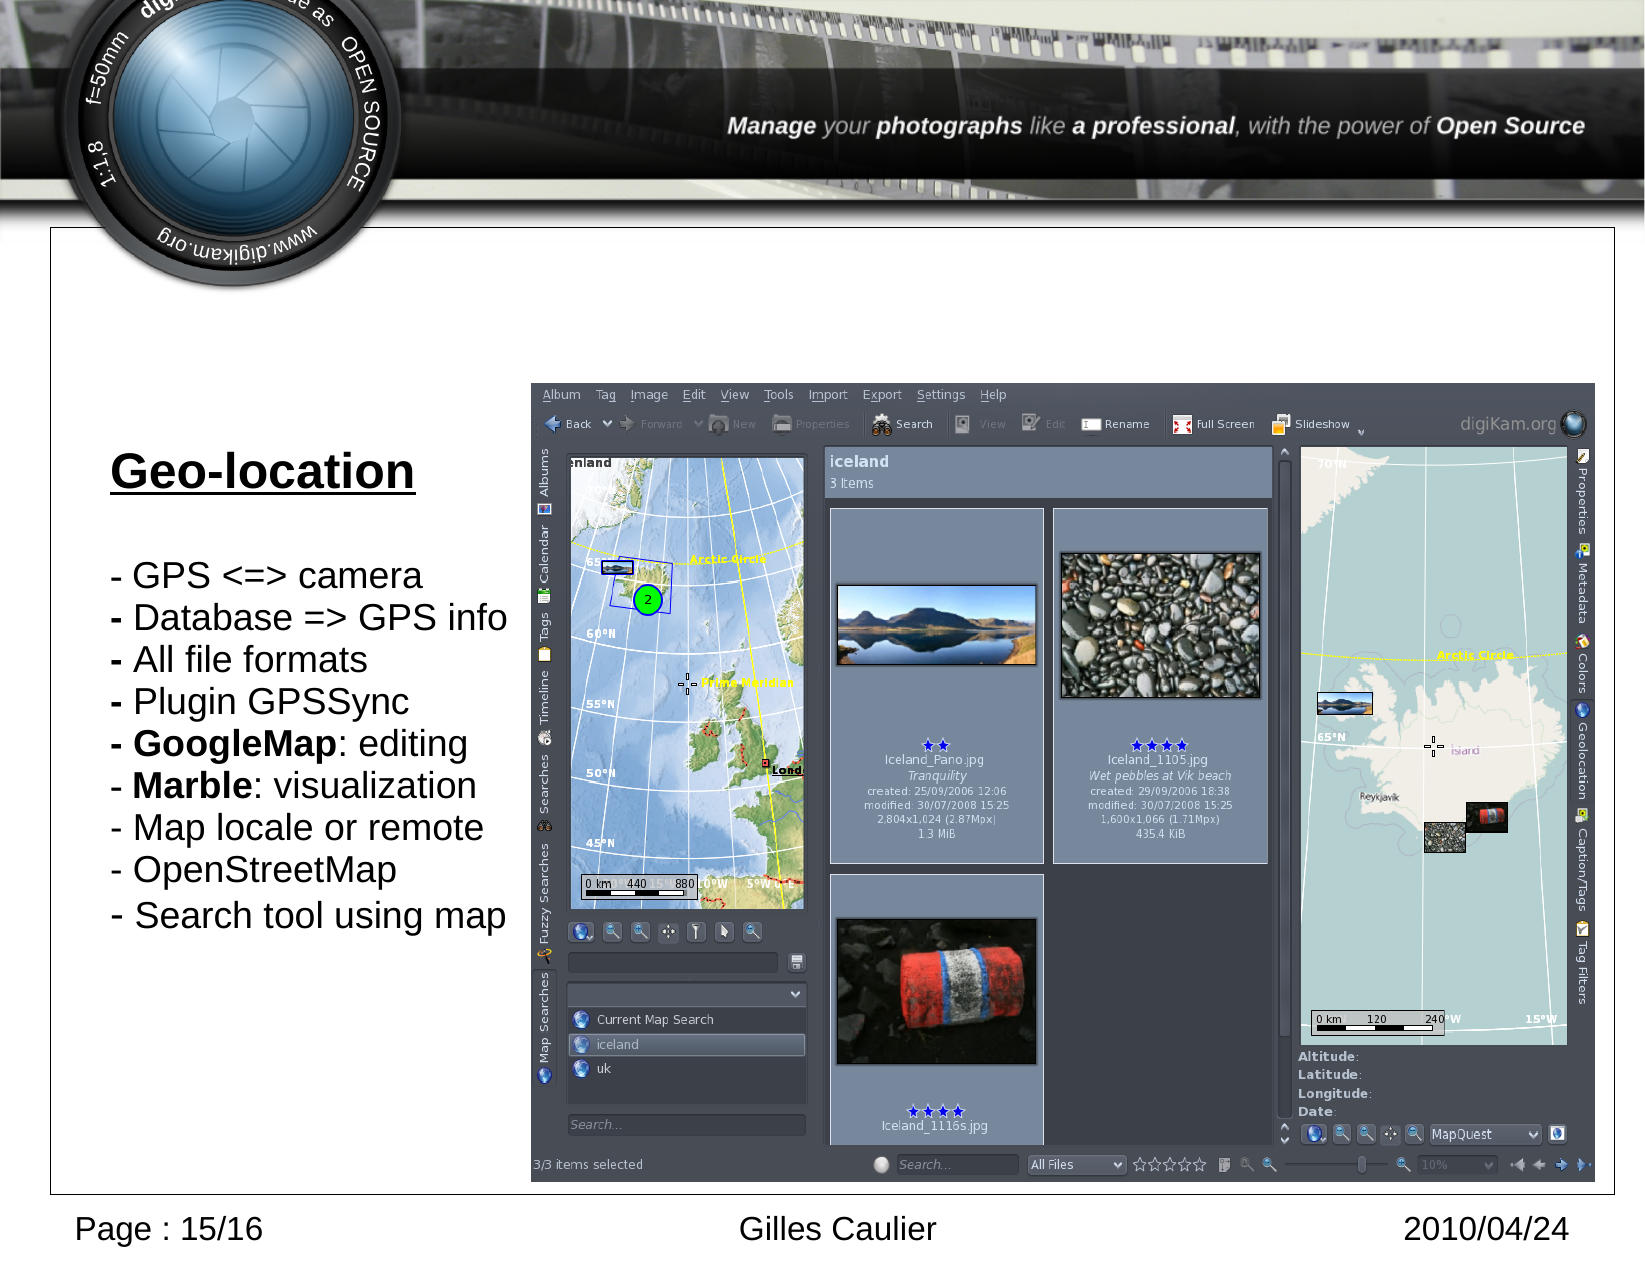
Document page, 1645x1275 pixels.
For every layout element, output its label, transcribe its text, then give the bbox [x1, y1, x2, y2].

title Geo-location - GPS <=> camera - Database => GPS info - All file formats - Plugin GPSSync - GoogleMap: editing - Marble: visualization - Map locale or remote - OpenStreetMap - Search tool using map [50, 243, 1615, 1195]
picture [531, 383, 1595, 1182]
picture [0, 0, 1645, 296]
text_box Page : <numéro>/16 Gilles Caulier 2010/04/24 [21, 1207, 1623, 1251]
